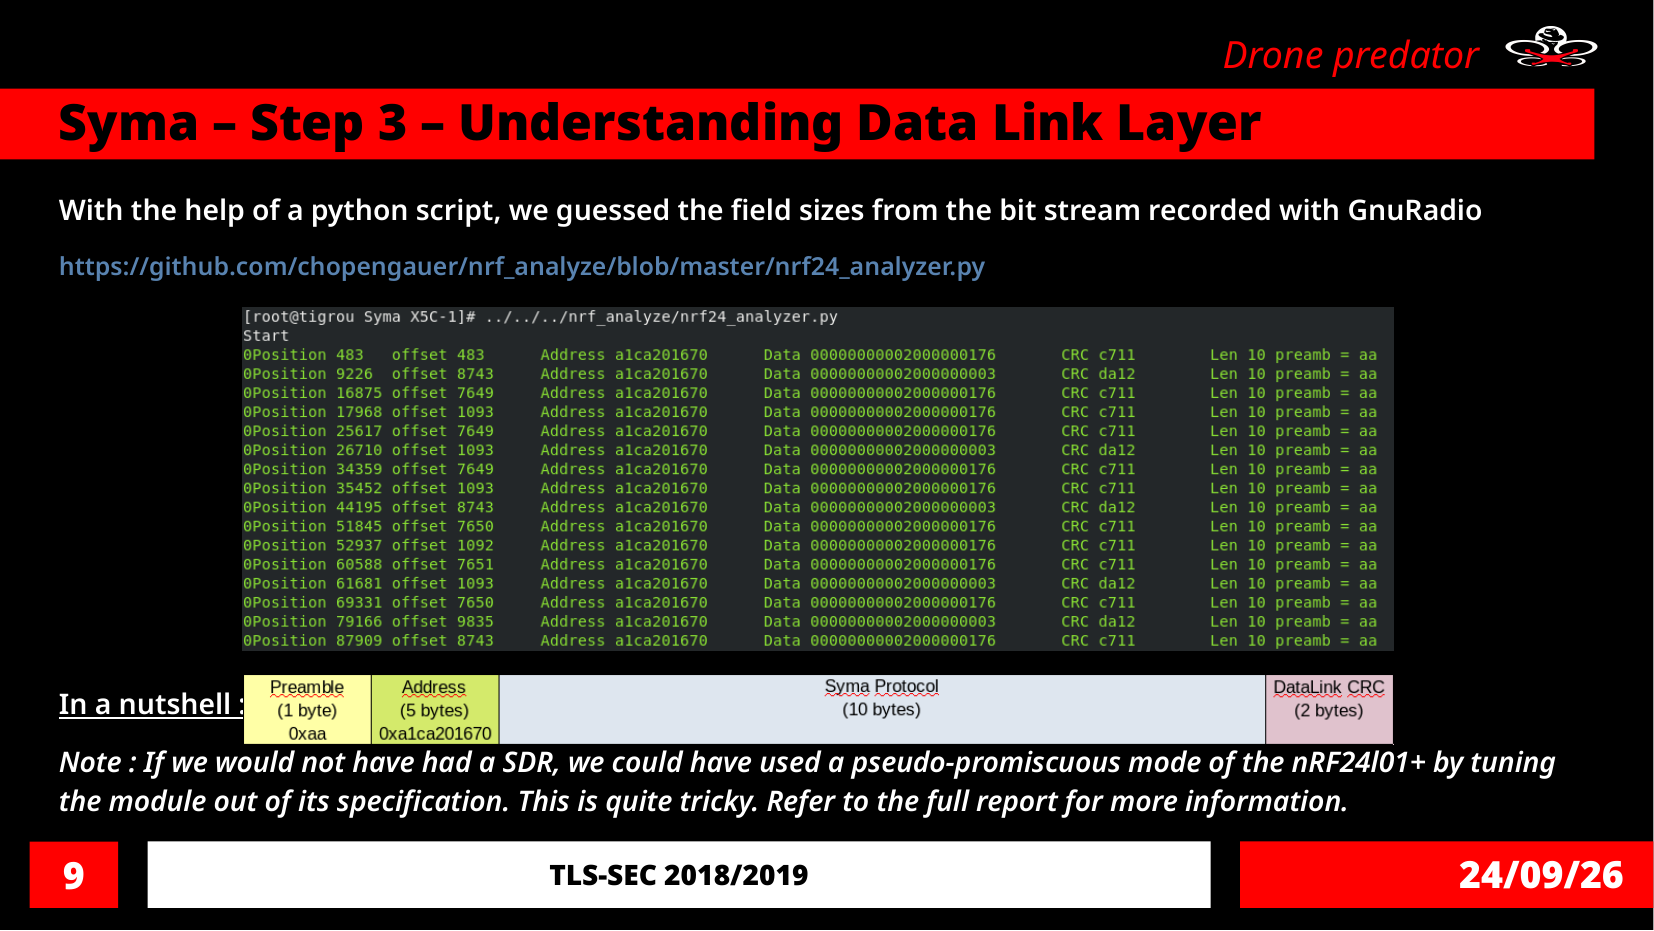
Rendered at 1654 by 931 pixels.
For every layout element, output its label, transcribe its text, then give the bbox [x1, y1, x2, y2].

title Syma – Step 3 – Understanding Data Link Layer [59, 44, 1595, 156]
list With the help of a python script, we guessed the field sizes from the bit stream recorded with GnuRadio https://github.com/chopengauer/nrf_analyze/blob/master/nrf24_analyzer.py In a nutshell : Note : If we would not have had a SDR, we could have used a pseudo-promiscuous mode of the nRF24l01+ by tuning the module out of its specification. This is quite tricky. Refer to the full report for more information. [59, 190, 1583, 824]
picture [242, 307, 1394, 651]
picture [243, 674, 1394, 745]
picture [1488, 15, 1617, 80]
